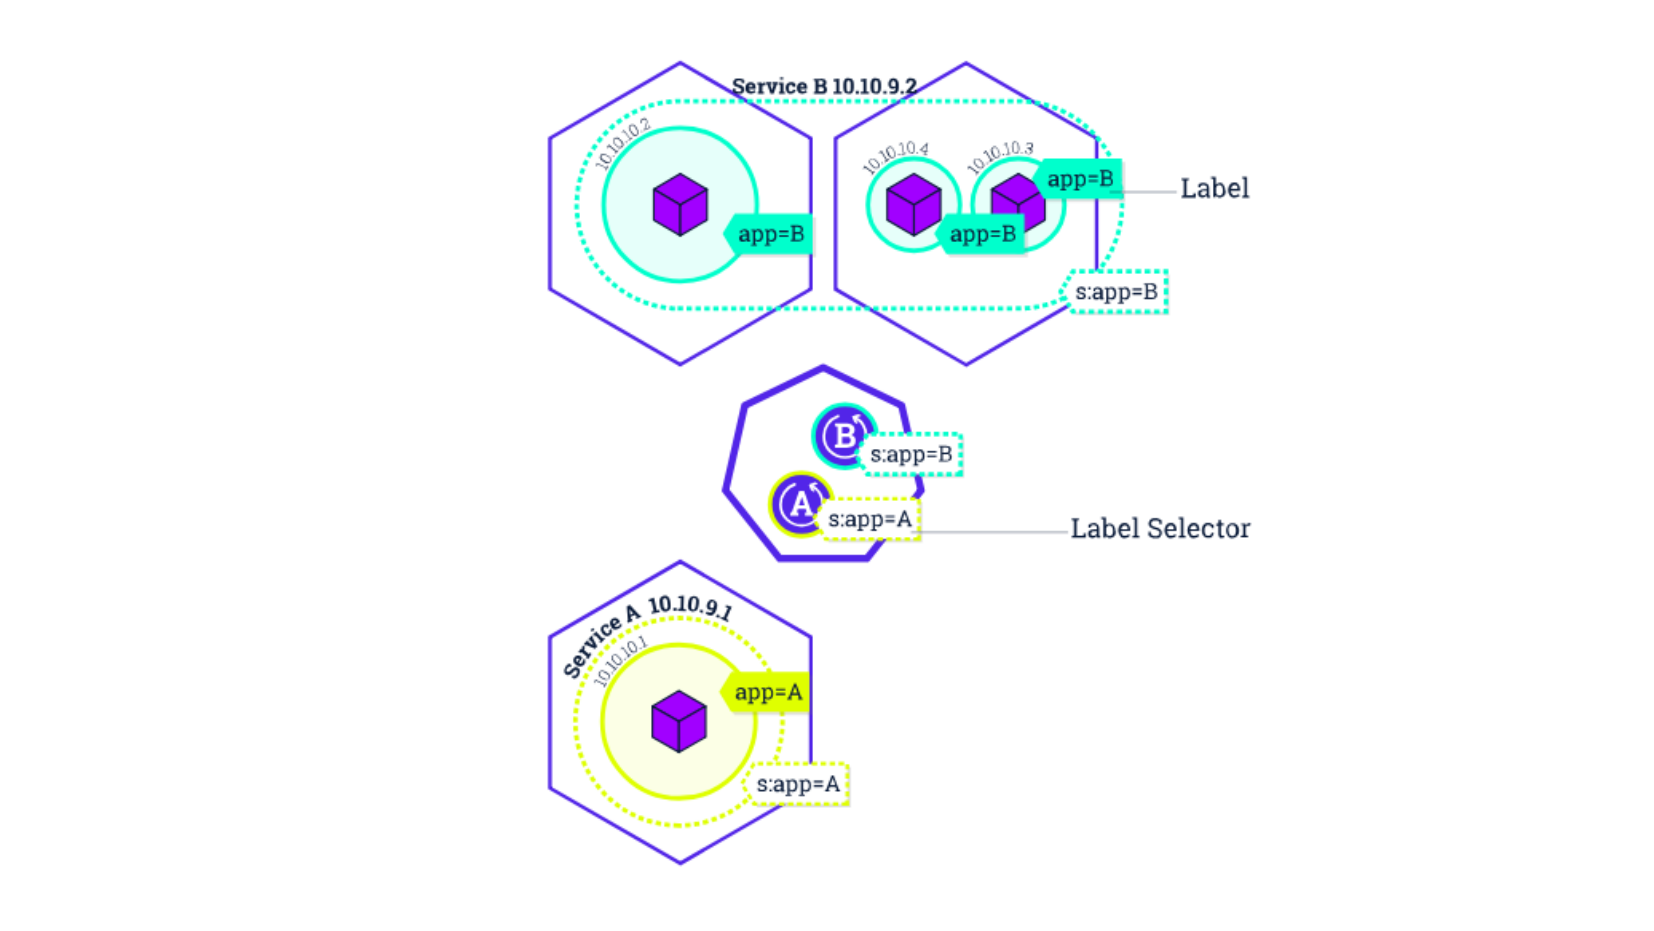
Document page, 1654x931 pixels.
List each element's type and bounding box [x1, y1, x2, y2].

picture [390, 0, 1287, 902]
